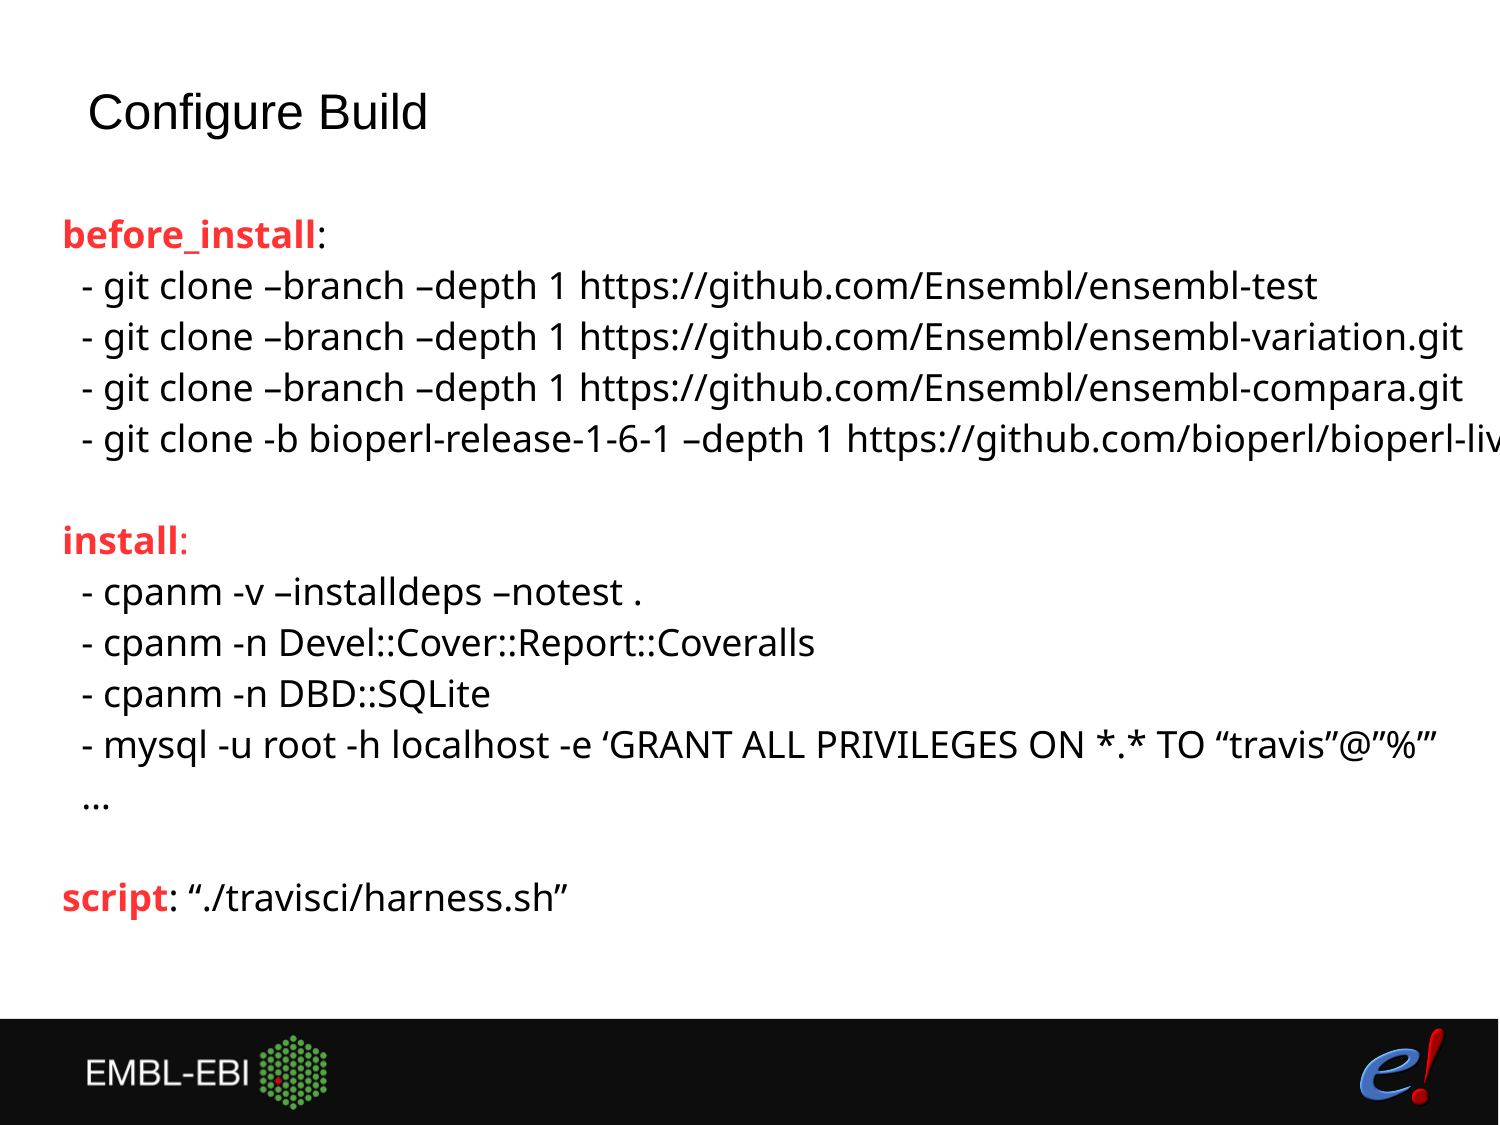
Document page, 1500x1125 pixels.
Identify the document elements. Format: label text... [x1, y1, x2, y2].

text_box before_install: - git clone –branch –depth 1 https://github.com/Ensembl/ensembl-test - git clone –branch –depth 1 https://github.com/Ensembl/ensembl-variation.git - git clone –branch –depth 1 https://github.com/Ensembl/ensembl-compara.git - git clone -b bioperl-release-1-6-1 –depth 1 https://github.com/bioperl/bioperl-live.git install: - cpanm -v –installdeps –notest . - cpanm -n Devel::Cover::Report::Coveralls - cpanm -n DBD::SQLite - mysql -u root -h localhost -e ‘GRANT ALL PRIVILEGES ON *.* TO “travis”@”%”’ … script: “./travisci/harness.sh” [47, 200, 1472, 857]
picture [1357, 1026, 1448, 1112]
picture [87, 1035, 327, 1110]
title Configure Build [87, 50, 1425, 175]
